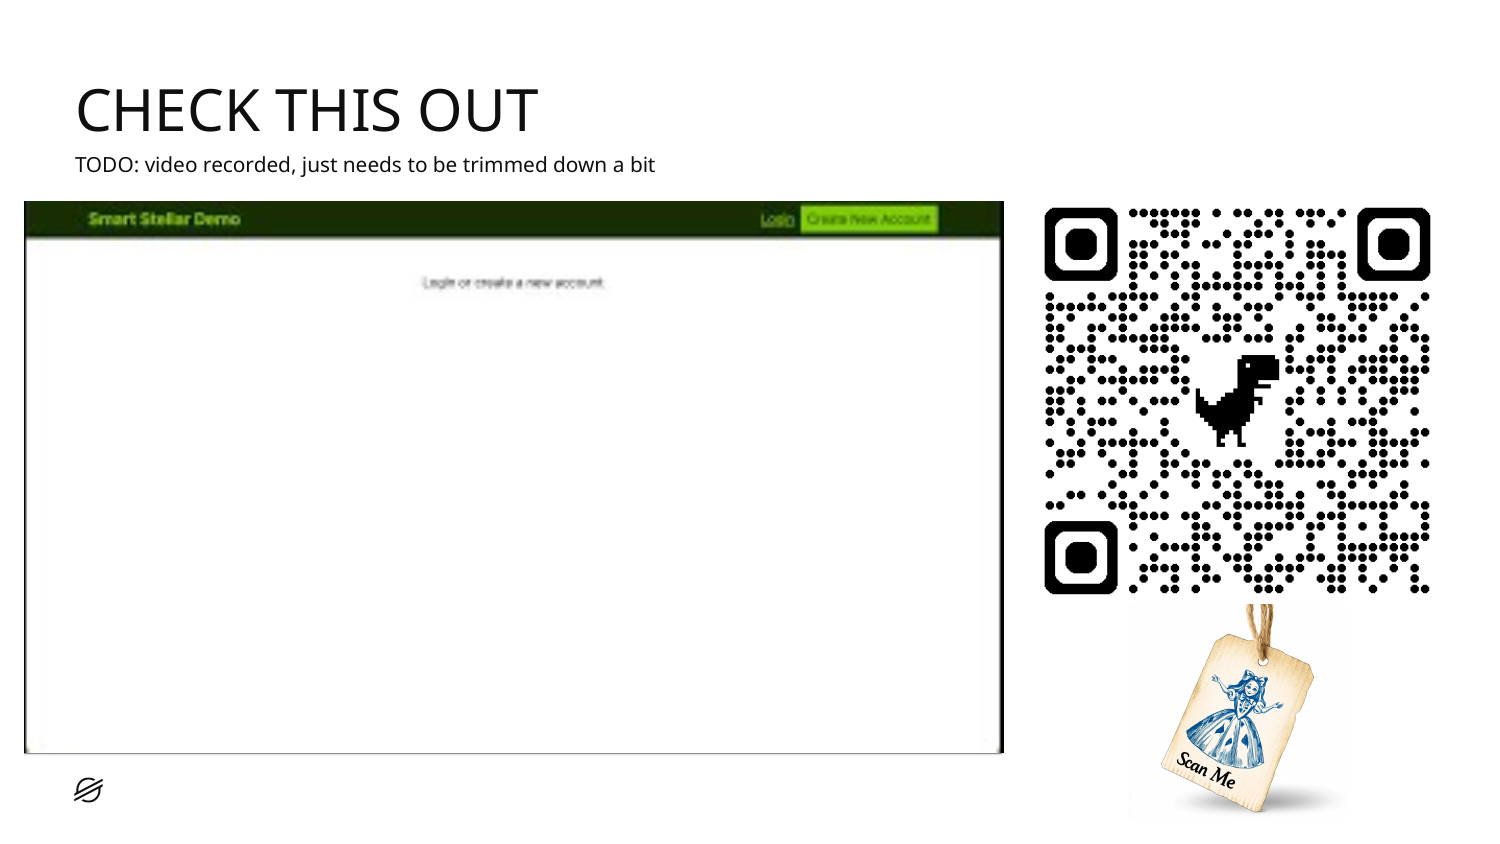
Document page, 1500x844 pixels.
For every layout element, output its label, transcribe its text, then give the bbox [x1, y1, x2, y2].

title CHECK THIS OUT [75, 72, 1425, 201]
picture [24, 166, 1472, 821]
subtitle TODO: video recorded, just needs to be trimmed down a bit [75, 151, 676, 201]
